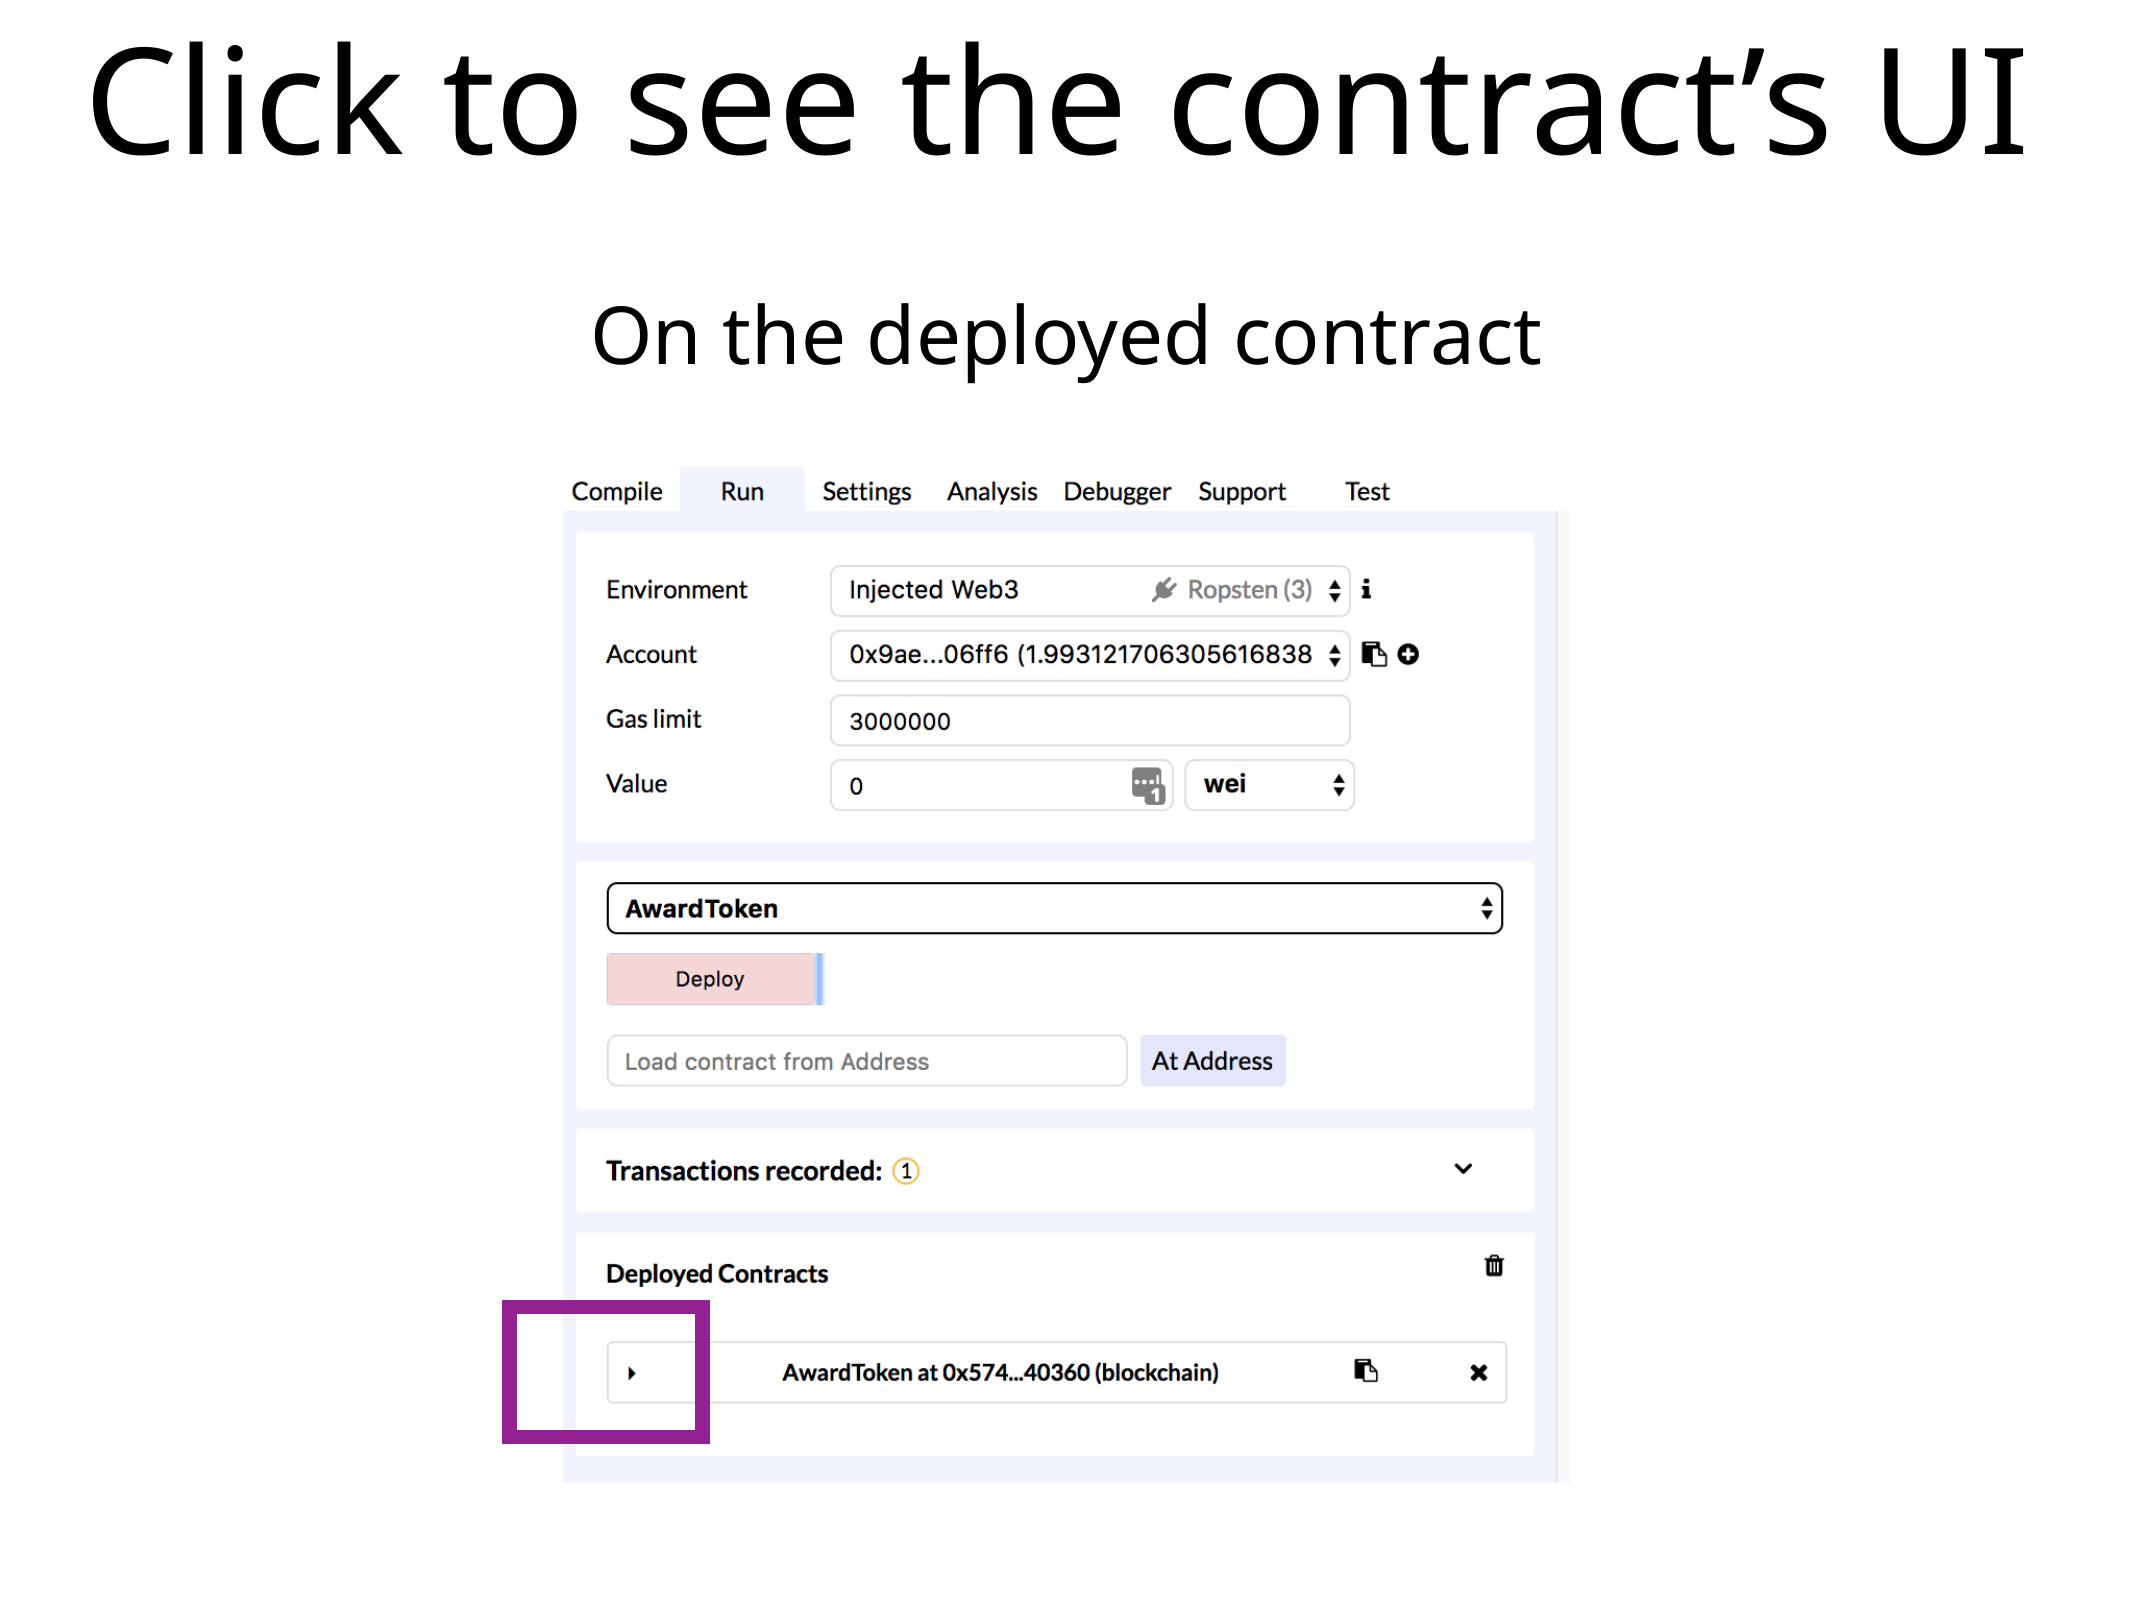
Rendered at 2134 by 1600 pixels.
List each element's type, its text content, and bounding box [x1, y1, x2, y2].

picture [563, 467, 1570, 1483]
title Click to see the contract’s UI [61, 0, 2056, 211]
subtitle On the deployed contract ( when dependencies.js is the active file ) [208, 277, 1925, 558]
picture [563, 1314, 695, 1430]
